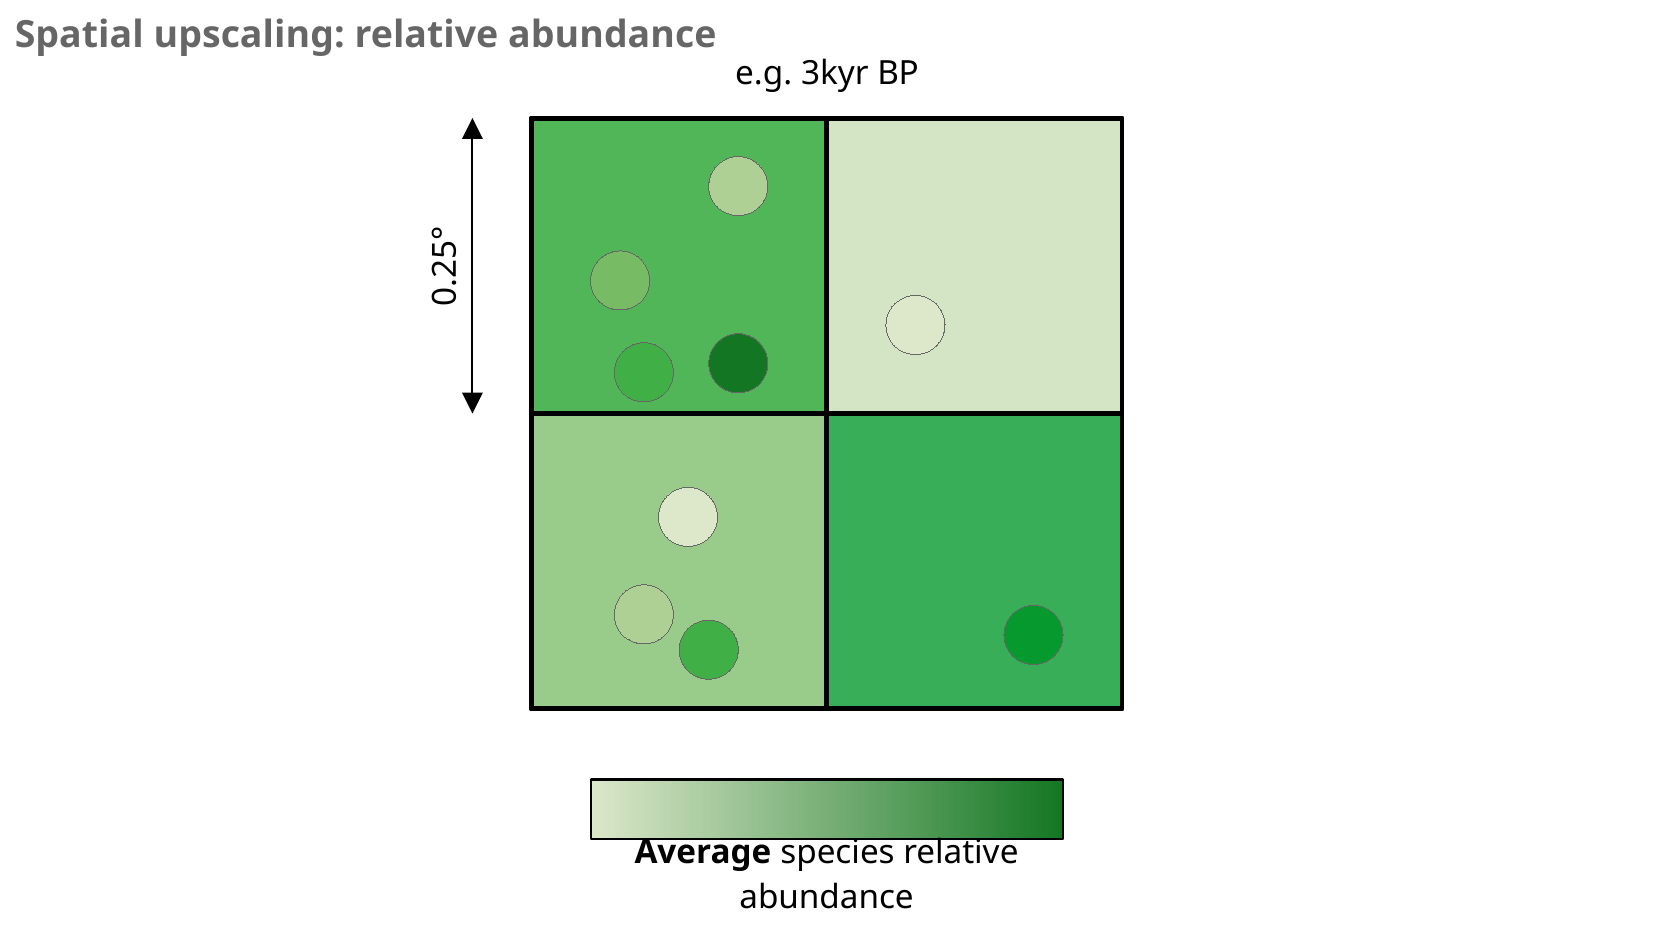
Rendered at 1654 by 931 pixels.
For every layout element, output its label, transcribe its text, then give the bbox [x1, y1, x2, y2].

text_box [590, 779, 1063, 839]
text_box Spatial upscaling: relative abundance [0, 0, 1654, 118]
text_box [829, 121, 1120, 411]
text_box [534, 416, 824, 706]
text_box [829, 416, 1120, 706]
text_box Average species relative abundance [561, 843, 1093, 904]
text_box 0.25° [412, 148, 473, 385]
text_box [534, 121, 824, 411]
